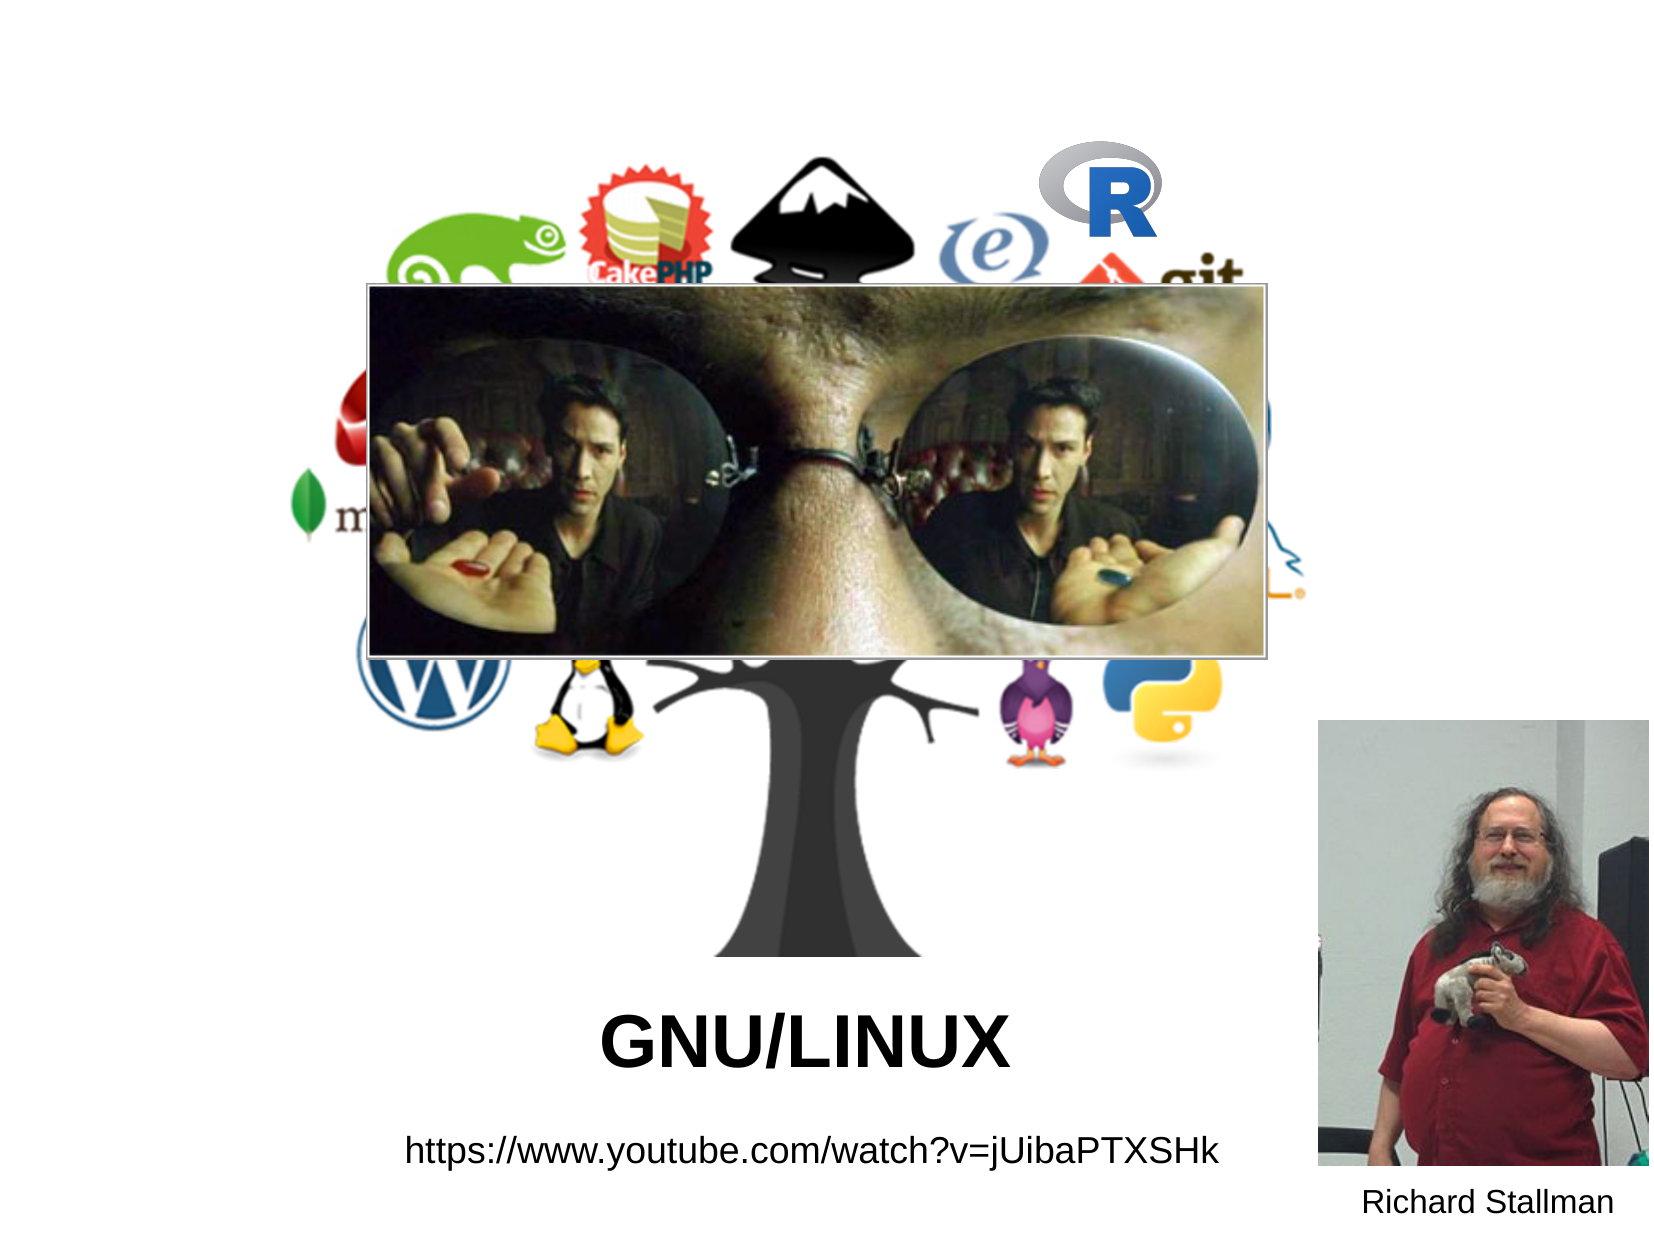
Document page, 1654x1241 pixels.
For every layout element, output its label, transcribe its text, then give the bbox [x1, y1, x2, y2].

text_box Richard Stallman [1346, 1176, 1630, 1229]
text_box GNU/LINUX [584, 992, 1069, 1175]
text_box https://www.youtube.com/watch?v=jUibaPTXSHk [389, 1122, 1235, 1179]
picture [1318, 720, 1649, 1166]
picture [287, 141, 1312, 957]
